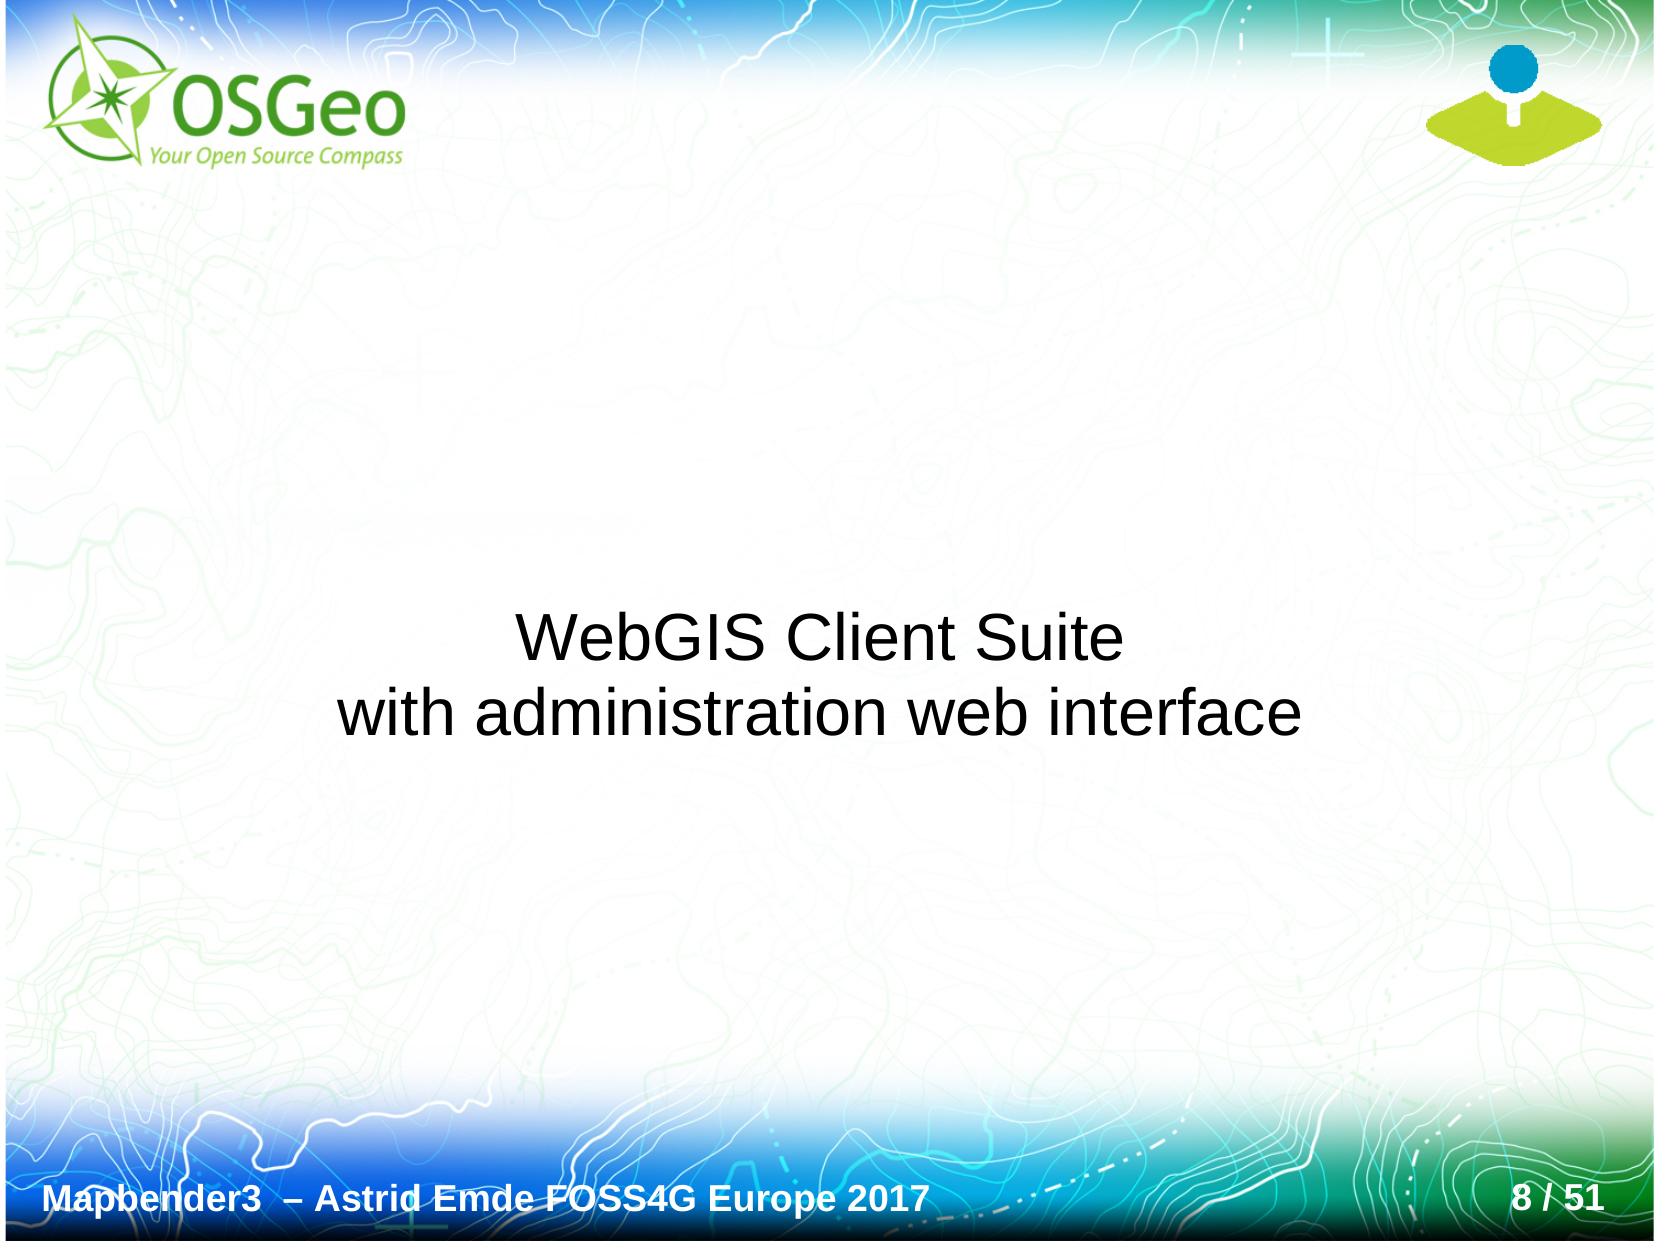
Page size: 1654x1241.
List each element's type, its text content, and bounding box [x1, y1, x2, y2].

subtitle WebGIS Client Suite with administration web interface [76, 177, 1565, 1173]
picture [5, 0, 1654, 1241]
